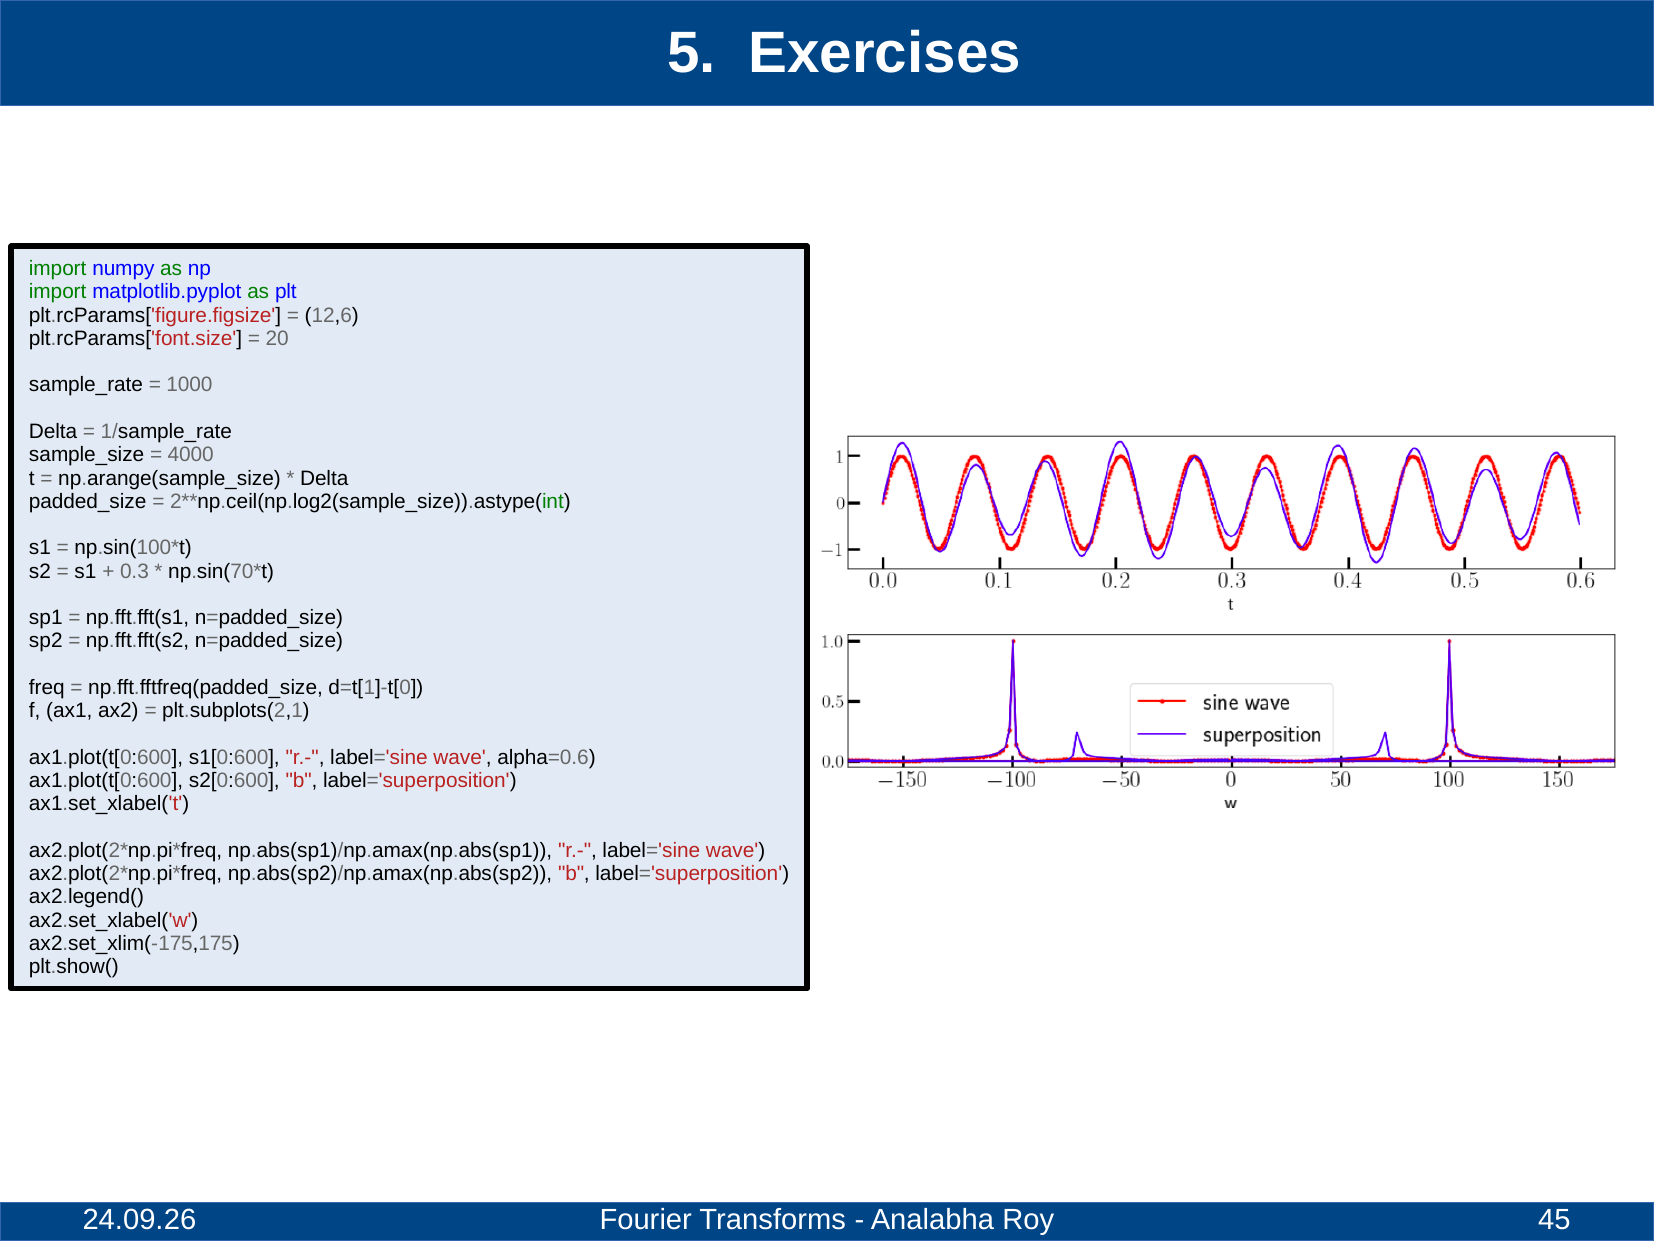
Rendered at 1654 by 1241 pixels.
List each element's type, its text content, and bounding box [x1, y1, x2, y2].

text_box import numpy as np import matplotlib.pyplot as plt plt.rcParams['figure.figsize'] = (12,6) plt.rcParams['font.size'] = 20 sample_rate = 1000 Delta = 1/sample_rate sample_size = 4000 t = np.arange(sample_size) * Delta padded_size = 2**np.ceil(np.log2(sample_size)).astype(int) s1 = np.sin(100*t) s2 = s1 + 0.3 * np.sin(70*t) sp1 = np.fft.fft(s1, n=padded_size) sp2 = np.fft.fft(s2, n=padded_size) freq = np.fft.fftfreq(padded_size, d=t[1]-t[0]) f, (ax1, ax2) = plt.subplots(2,1) ax1.plot(t[0:600], s1[0:600], "r.-", label='sine wave', alpha=0.6) ax1.plot(t[0:600], s2[0:600], "b", label='superposition') ax1.set_xlabel('t') ax2.plot(2*np.pi*freq, np.abs(sp1)/np.amax(np.abs(sp1)), "r.-", label='sine wave') ax2.plot(2*np.pi*freq, np.abs(sp2)/np.amax(np.abs(sp2)), "b", label='superposition') ax2.legend() ax2.set_xlabel('w') ax2.set_xlim(-175,175) plt.show() [11, 246, 808, 989]
picture [817, 433, 1638, 815]
title 5. Exercises [0, 0, 1654, 106]
